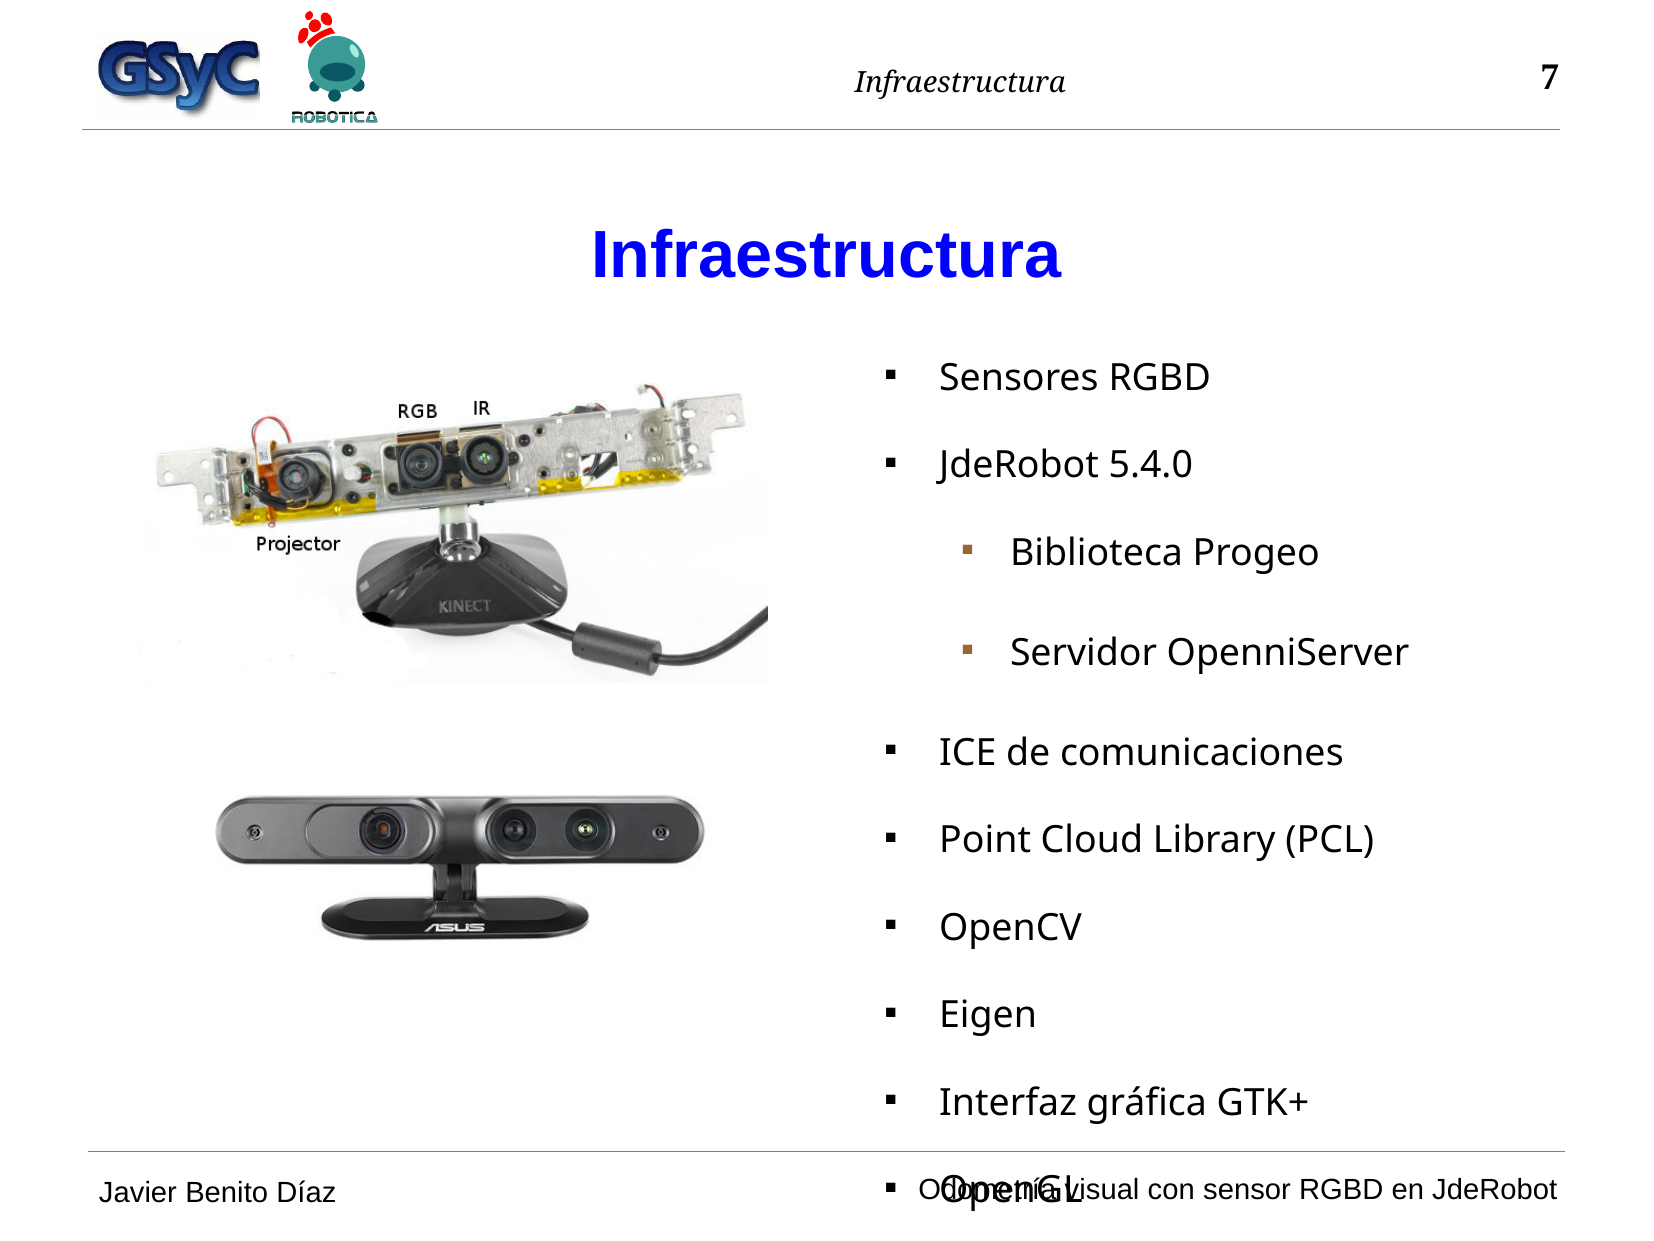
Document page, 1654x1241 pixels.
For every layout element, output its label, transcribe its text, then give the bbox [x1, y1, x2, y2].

list Sensores RGBD JdeRobot 5.4.0 Biblioteca Progeo Servidor OpenniServer ICE de comunicaciones Point Cloud Library (PCL) OpenCV Eigen Interfaz gráfica GTK+ OpenGL [868, 324, 1595, 1144]
picture [94, 28, 260, 119]
title [82, 324, 1571, 532]
text_box Infraestructura [709, 53, 1211, 103]
picture [292, 11, 378, 123]
title Infraestructura [88, 216, 1565, 324]
picture [139, 383, 768, 683]
picture [194, 749, 727, 988]
